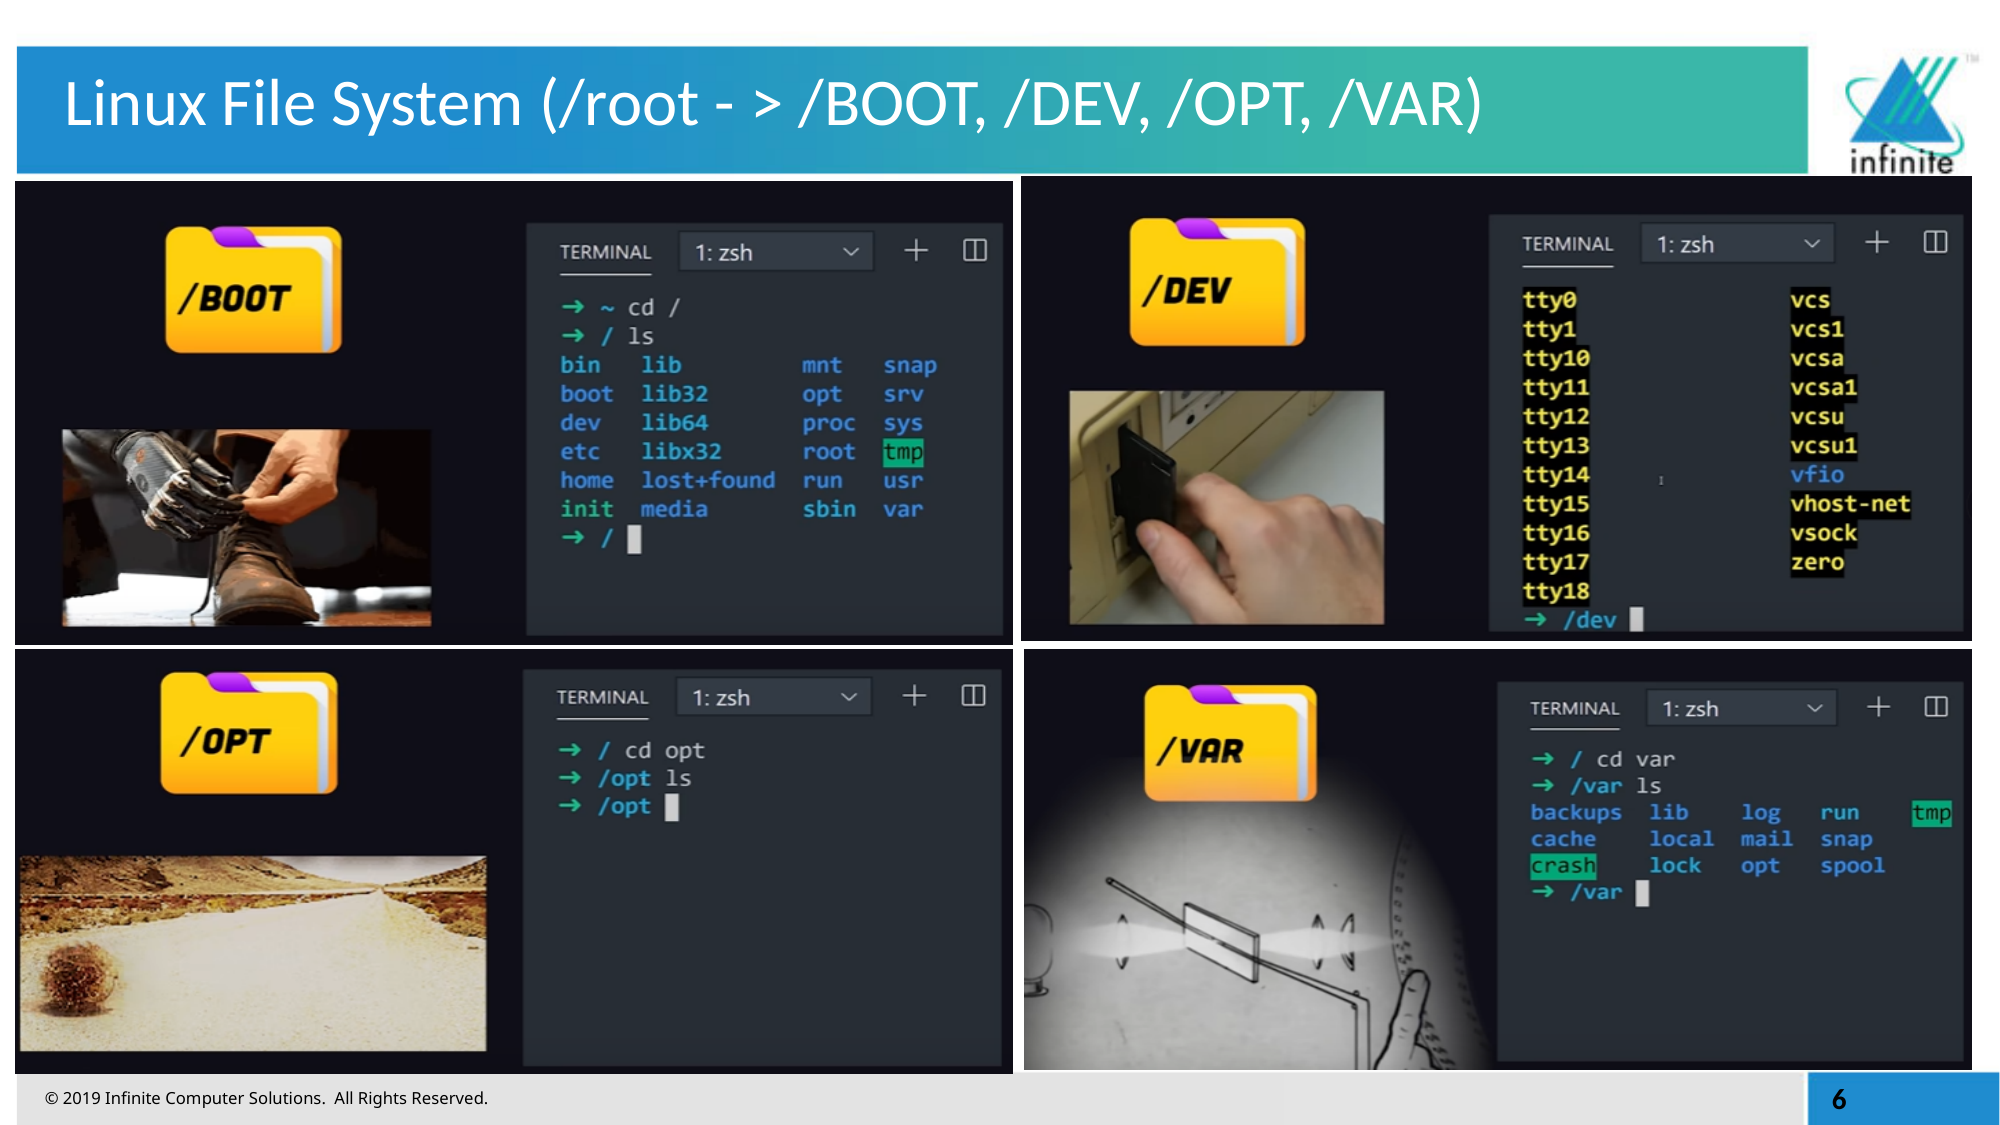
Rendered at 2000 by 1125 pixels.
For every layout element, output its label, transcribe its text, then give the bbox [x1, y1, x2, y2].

picture [15, 0, 2000, 1125]
slide_number <number> [1662, 1073, 2000, 1125]
title Linux File System (/root - > /BOOT, /DEV, /OPT, /VAR) [49, 51, 1913, 182]
